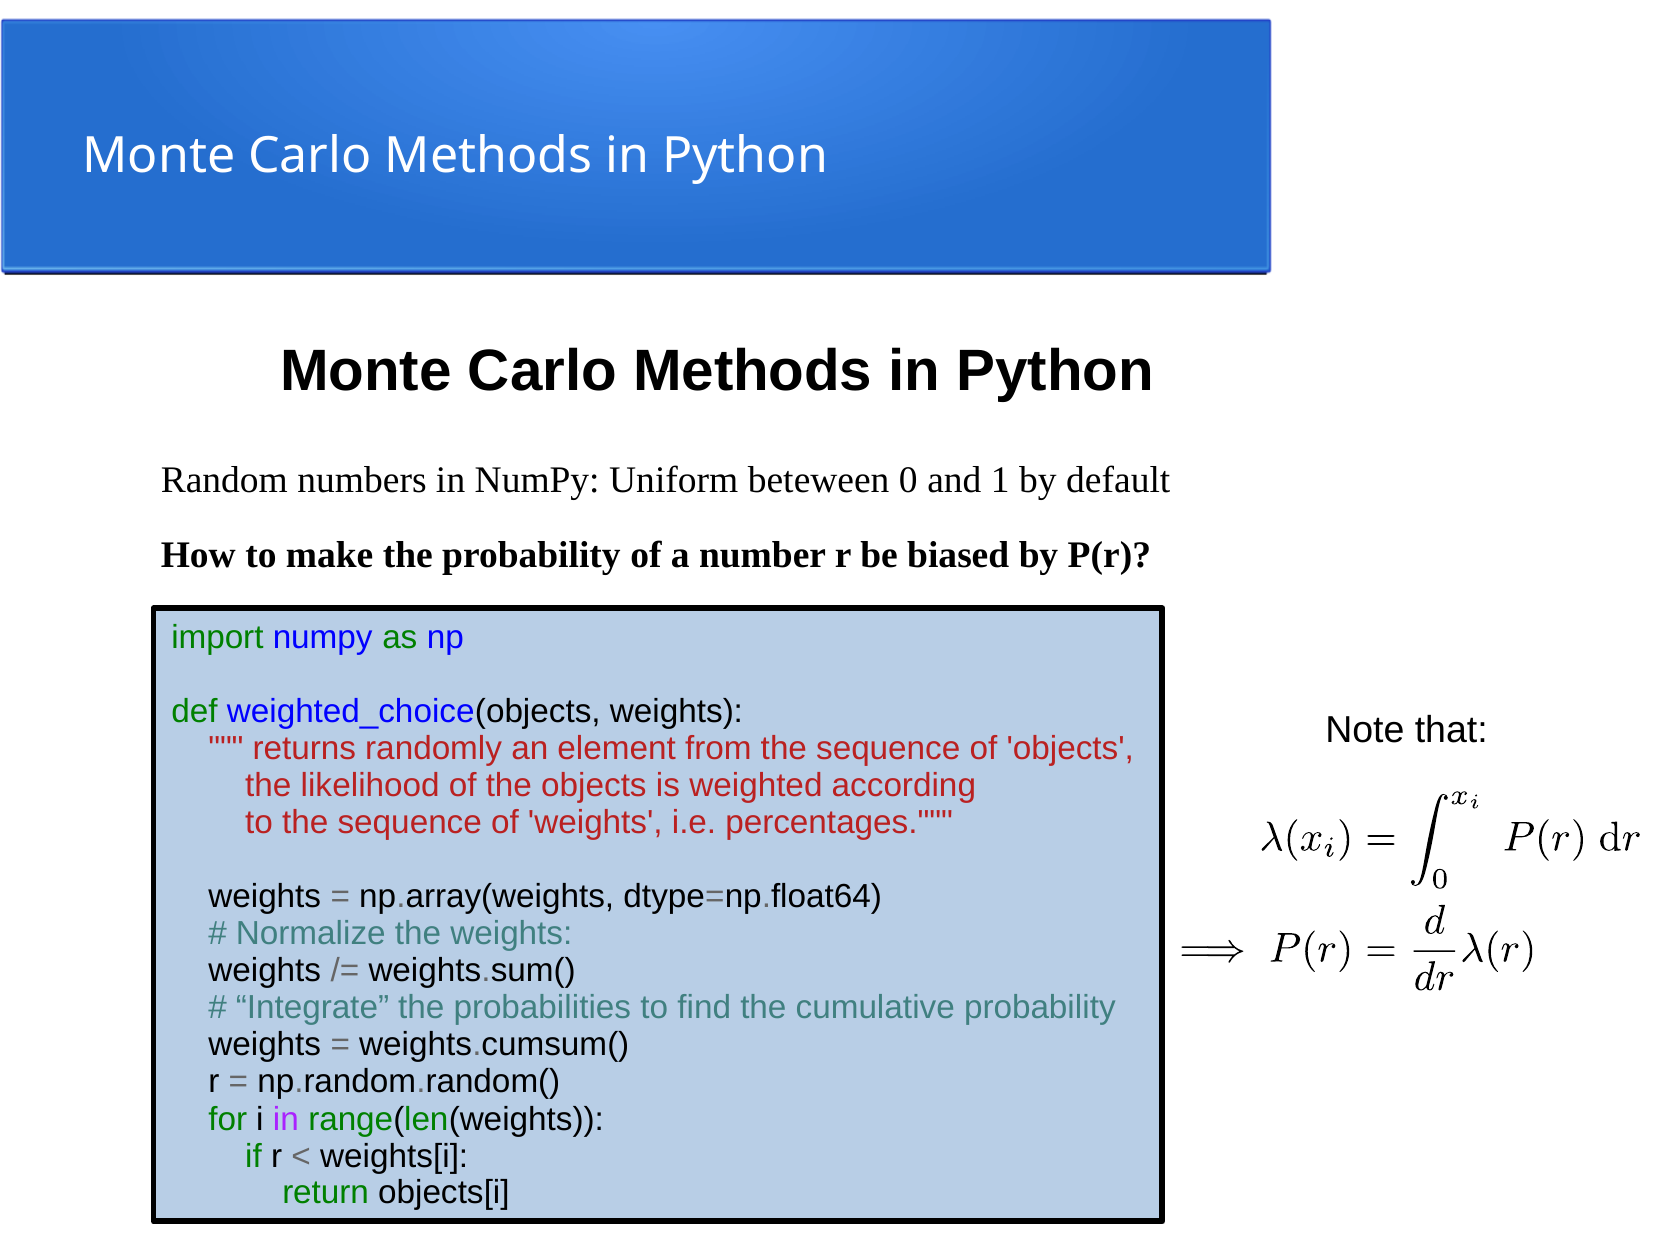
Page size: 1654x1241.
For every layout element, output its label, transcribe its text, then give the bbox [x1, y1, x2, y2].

text_box [1318, 943, 1336, 963]
text_box [1339, 930, 1350, 972]
text_box [1522, 930, 1533, 972]
text_box [1425, 904, 1445, 934]
text_box [1504, 822, 1534, 851]
text_box [1600, 821, 1621, 851]
text_box [1181, 939, 1244, 963]
text_box Note that: [1310, 701, 1503, 759]
text_box [1415, 961, 1436, 991]
text_box [1622, 832, 1640, 851]
text_box [1300, 832, 1322, 851]
text_box [1287, 819, 1298, 861]
text_box import numpy as np def weighted_choice(objects, weights): """ returns randomly an element from the sequence of 'objects', the likelihood of the objects is weighted according to the sequence of 'weights', i.e. percentages.""" weights = np.array(weights, dtype=np.float64) # Normalize the weights: weights /= weights.sum() # “Integrate” the probabilities to find the cumulative probability weights = weights.cumsum() r = np.random.random() for i in range(len(weights)): if r < weights[i]: return objects[i] [153, 608, 1163, 1222]
text_box Random numbers in NumPy: Uniform beteween 0 and 1 by default How to make the probability of a number r be biased by P(r)? [90, 455, 1571, 1131]
text_box [1270, 933, 1301, 962]
text_box [1436, 971, 1454, 991]
text_box [1433, 868, 1447, 889]
text_box [1410, 793, 1448, 887]
text_box [1552, 832, 1570, 851]
text_box [1501, 943, 1519, 963]
text_box Monte Carlo Methods in Python [82, 49, 1571, 257]
text_box [1573, 819, 1583, 861]
text_box Monte Carlo Methods in Python [265, 324, 1397, 405]
text_box [1261, 821, 1283, 851]
text_box [1462, 932, 1483, 963]
text_box [1539, 819, 1549, 861]
text_box [1305, 930, 1315, 972]
text_box [1339, 819, 1350, 861]
picture [0, 17, 1275, 281]
text_box [1324, 843, 1334, 857]
text_box [1470, 799, 1479, 809]
text_box [1488, 930, 1498, 972]
text_box [1451, 791, 1468, 805]
